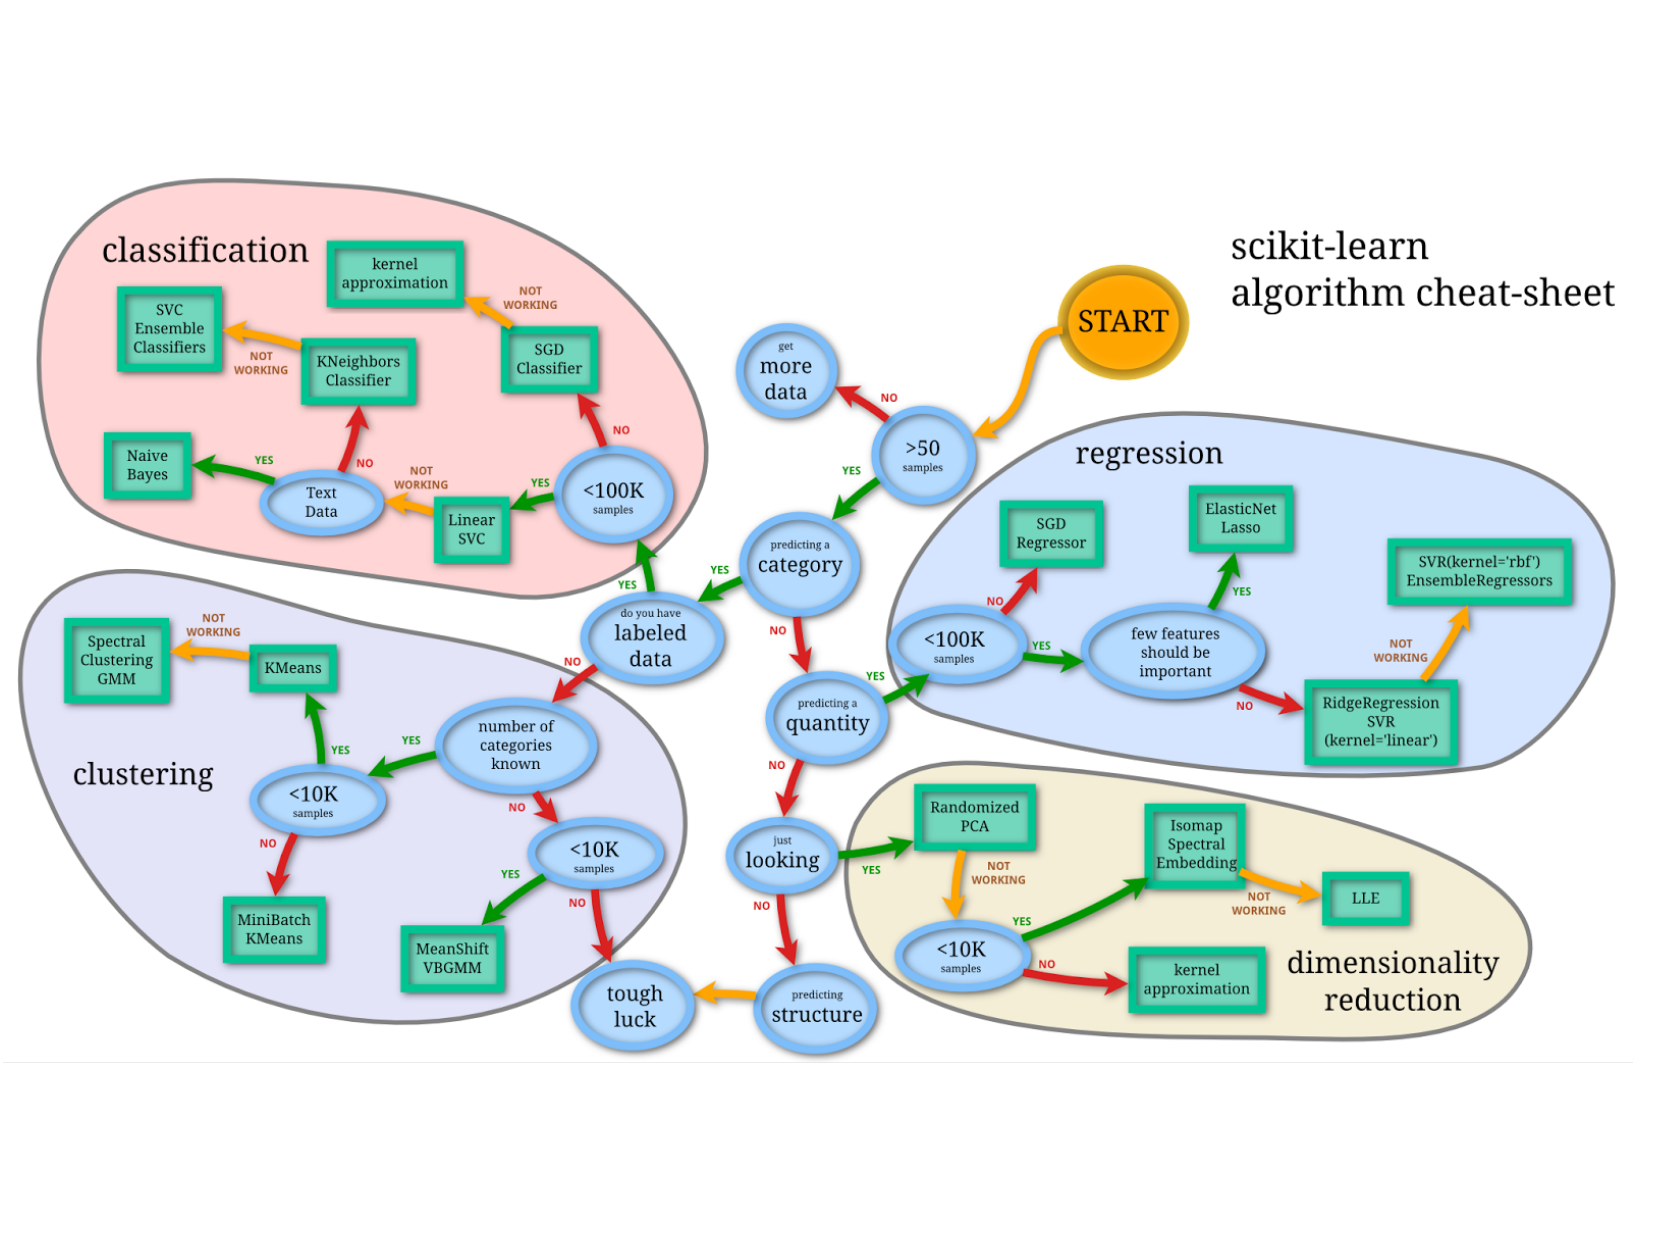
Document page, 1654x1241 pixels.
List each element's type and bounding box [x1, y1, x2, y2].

picture [3, 164, 1633, 1070]
